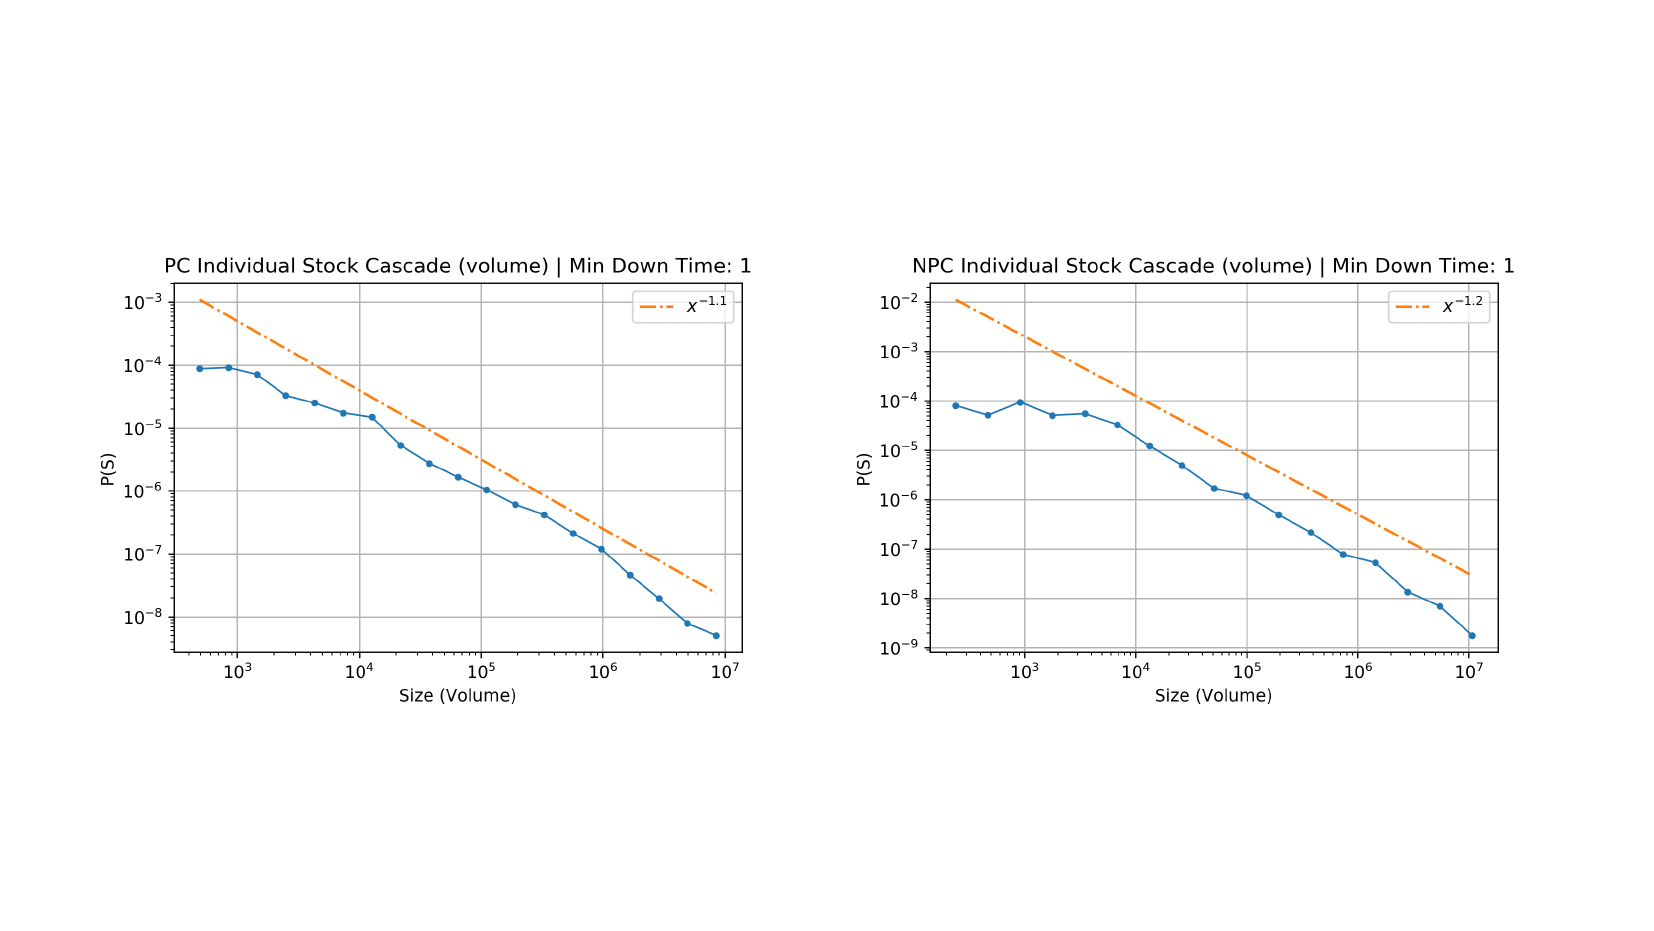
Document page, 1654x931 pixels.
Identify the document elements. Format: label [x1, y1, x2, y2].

picture [82, 224, 815, 713]
picture [838, 224, 1571, 713]
